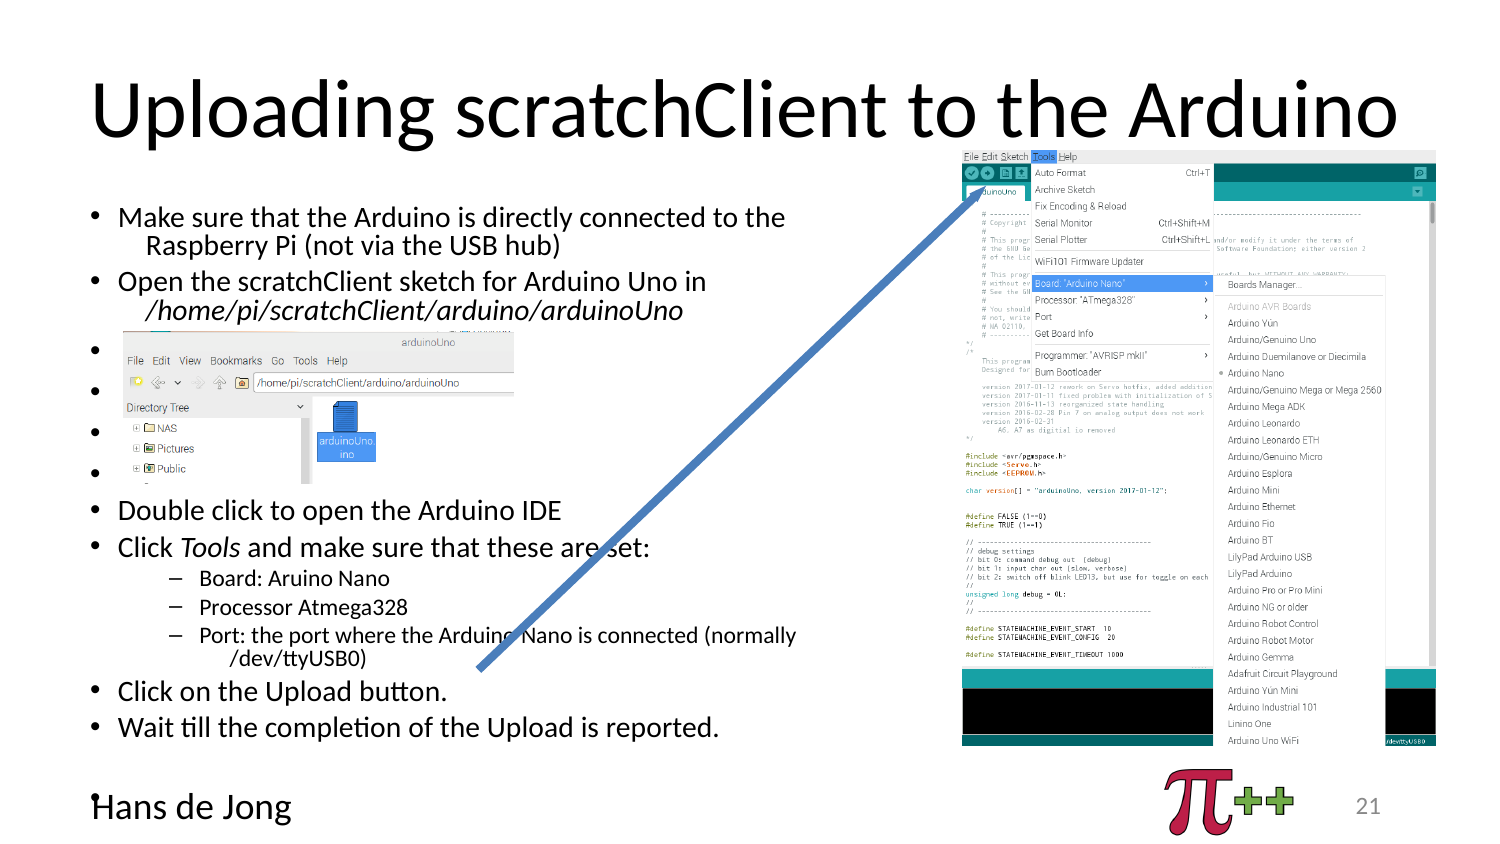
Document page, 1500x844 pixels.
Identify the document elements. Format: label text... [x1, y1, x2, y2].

title Uploading scratchClient to the Arduino [75, 33, 1426, 175]
text_box 21 [1340, 782, 1426, 827]
picture [123, 331, 514, 484]
picture [962, 150, 1436, 746]
list Make sure that the Arduino is directly connected to the Raspberry Pi (not via the USB hub) Open the scratchClient sketch for Arduino Uno in /home/pi/scratchClient/arduino/arduinoUno Double click to open the Arduino IDE Click Tools and make sure that these are set: Board: Aruino Nano Processor Atmega328 Port: the port where the Arduino Nano is connected (normally /dev/ttyUSB0) Click on the Upload button. Wait till the completion of the Upload is reported. [75, 196, 857, 754]
